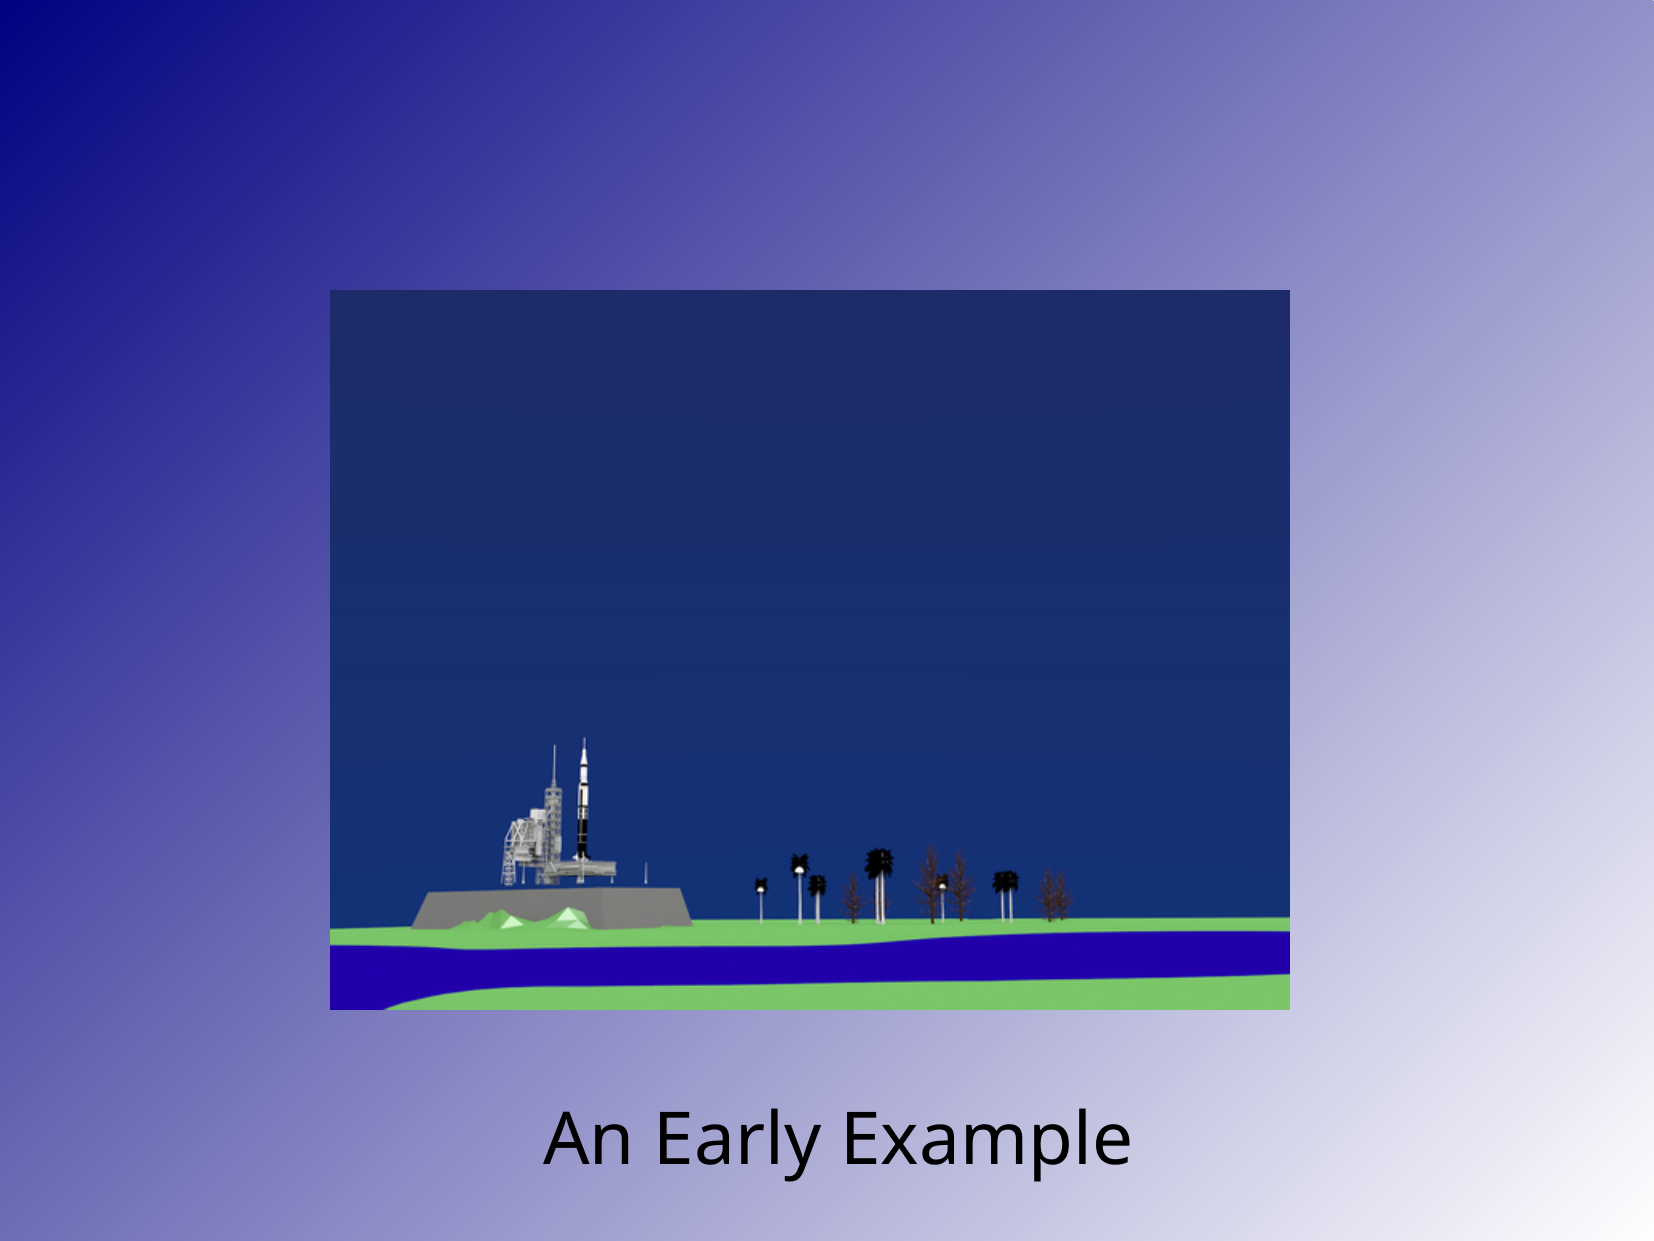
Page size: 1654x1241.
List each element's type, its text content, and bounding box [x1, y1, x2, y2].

title An Early Example [94, 1033, 1583, 1241]
picture [330, 290, 1290, 1010]
